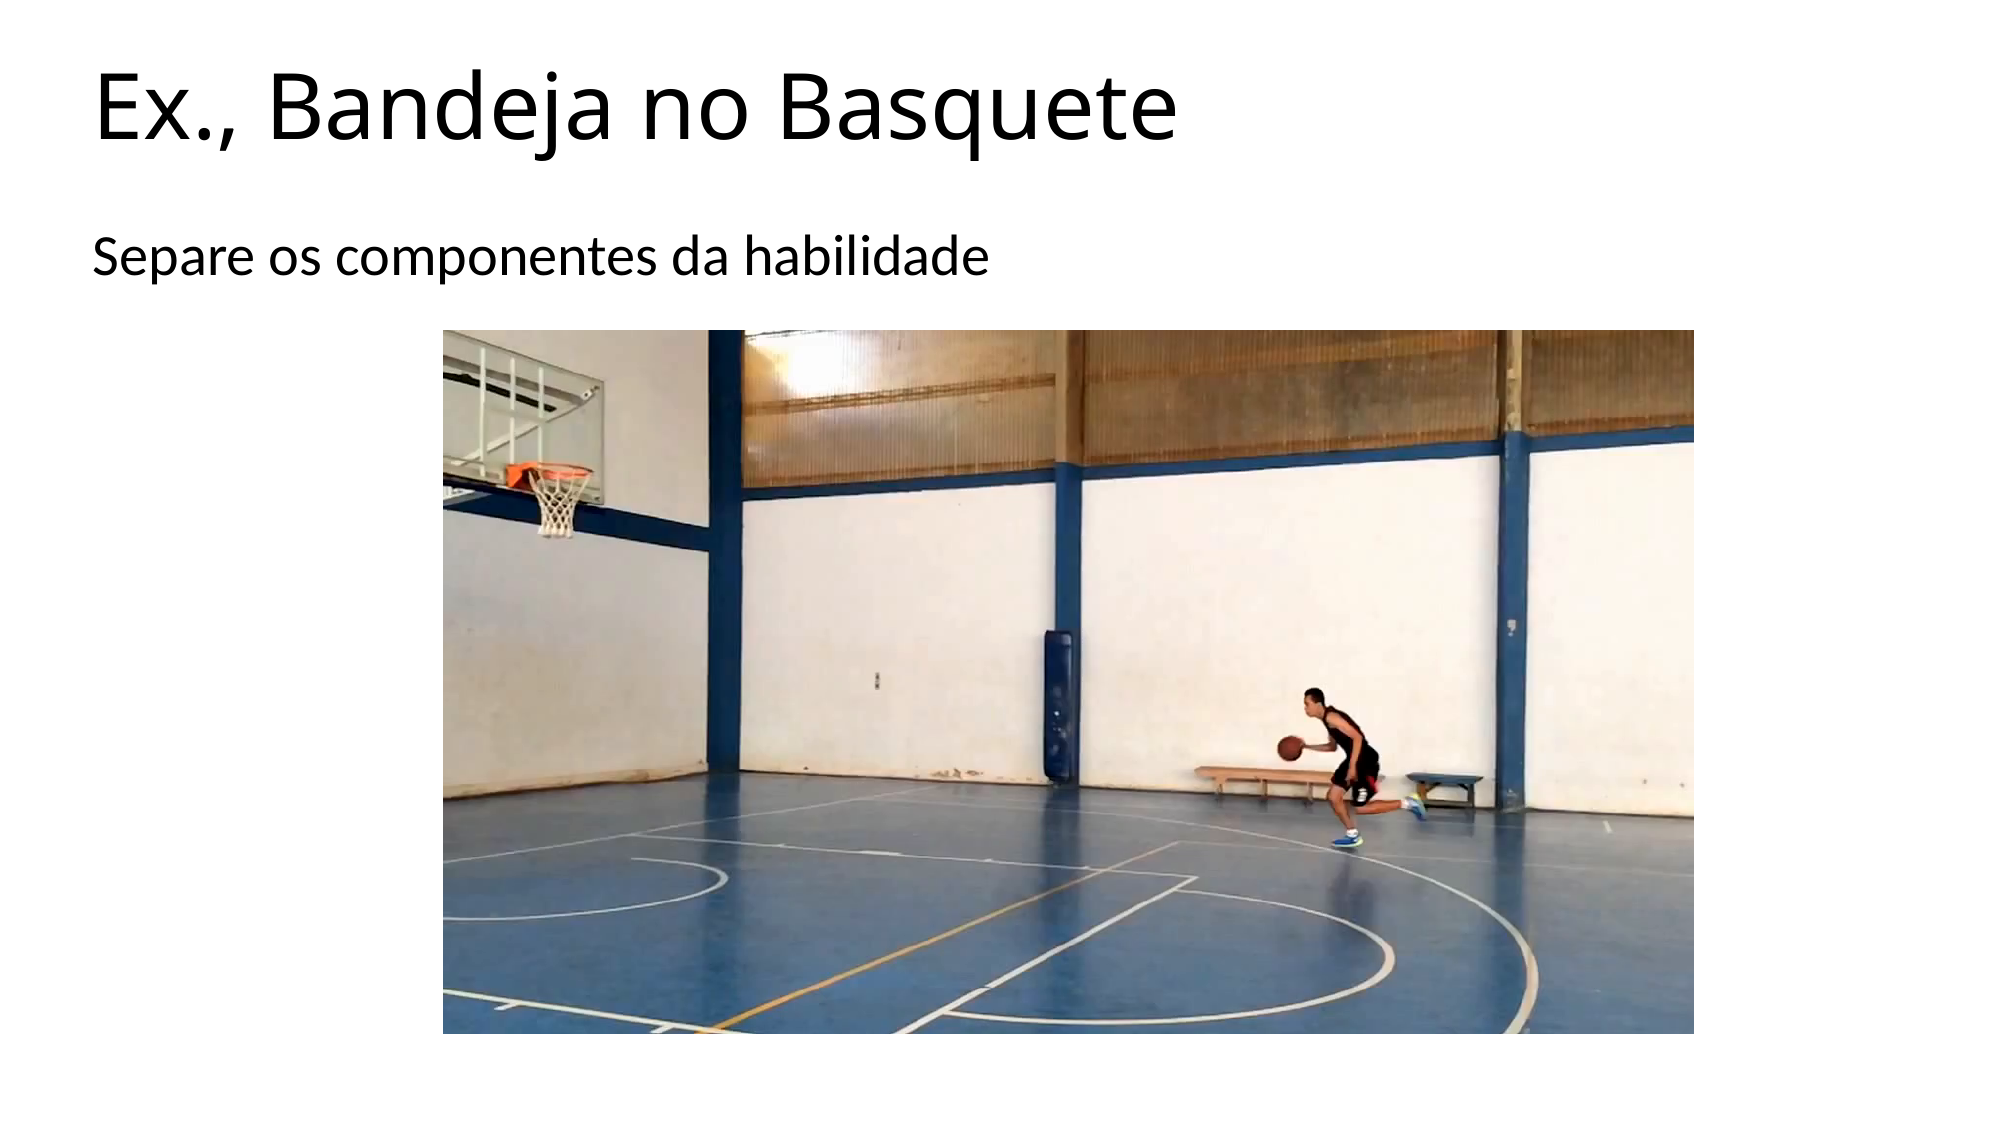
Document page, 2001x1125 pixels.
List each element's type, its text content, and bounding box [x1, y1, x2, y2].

title Ex., Bandeja no Basquete [77, 56, 1803, 217]
list Separe os componentes da habilidade [77, 217, 1803, 331]
text_box [442, 330, 1695, 1035]
